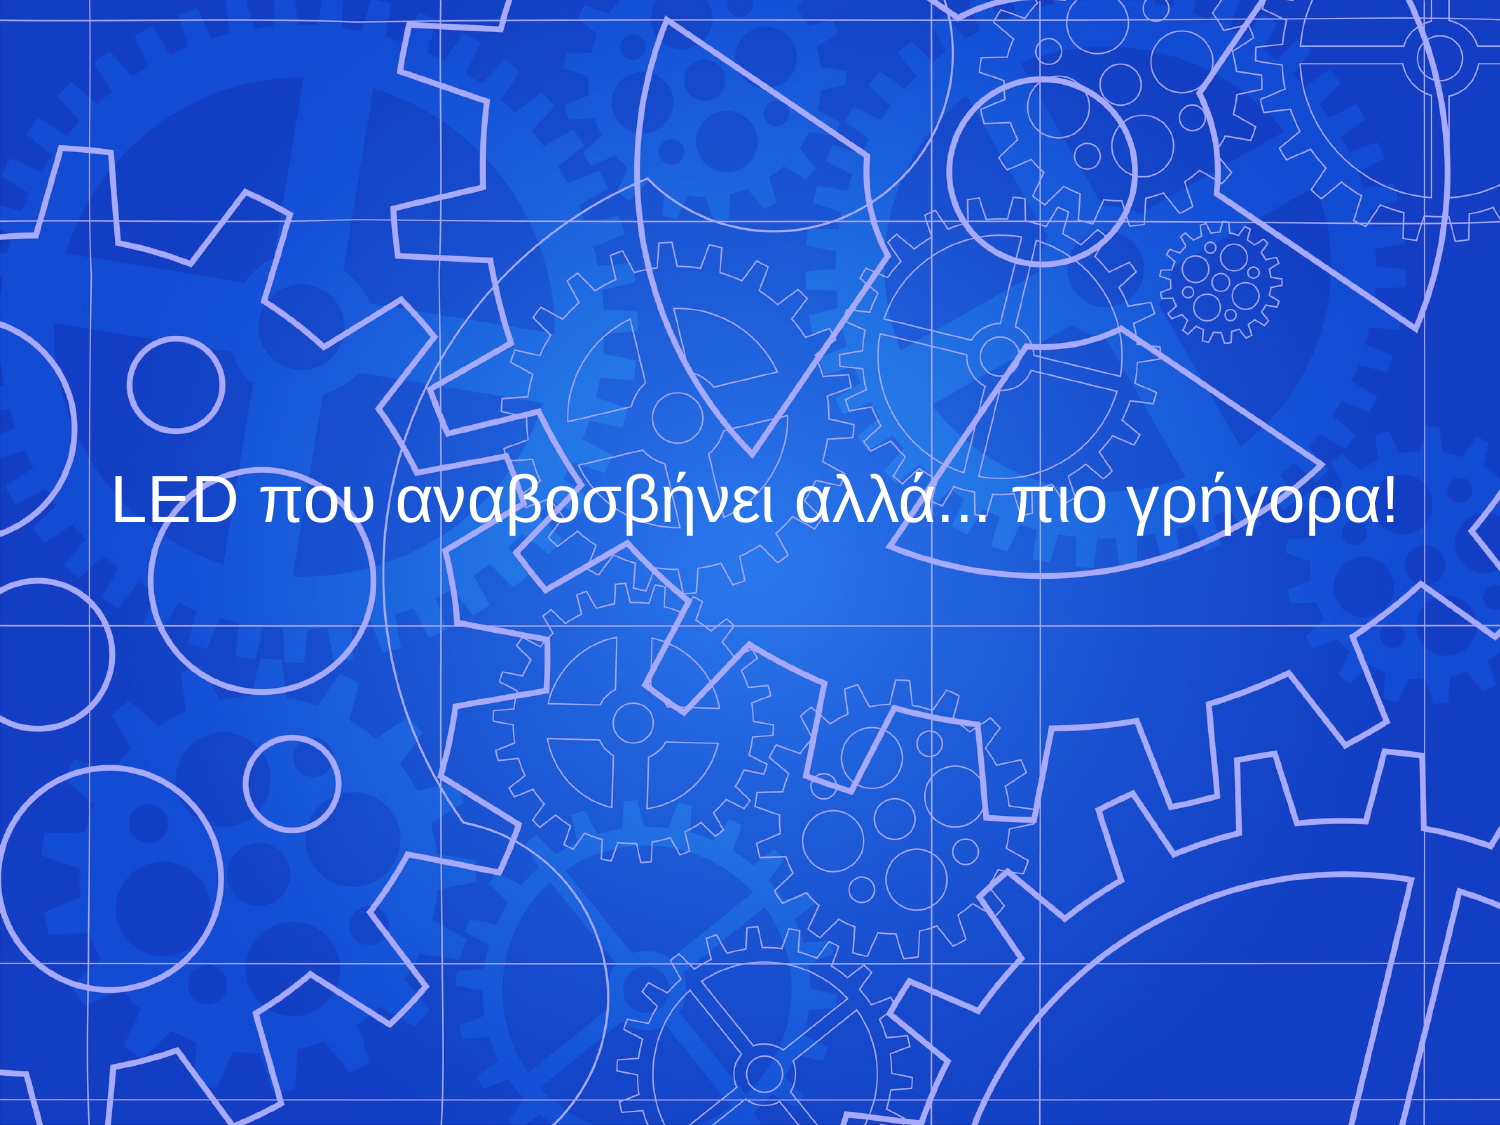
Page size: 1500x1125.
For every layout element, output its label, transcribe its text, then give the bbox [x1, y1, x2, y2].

text_box LED που αναβοσβήνει αλλά... πιο γρήγορα! [307, 448, 1205, 624]
